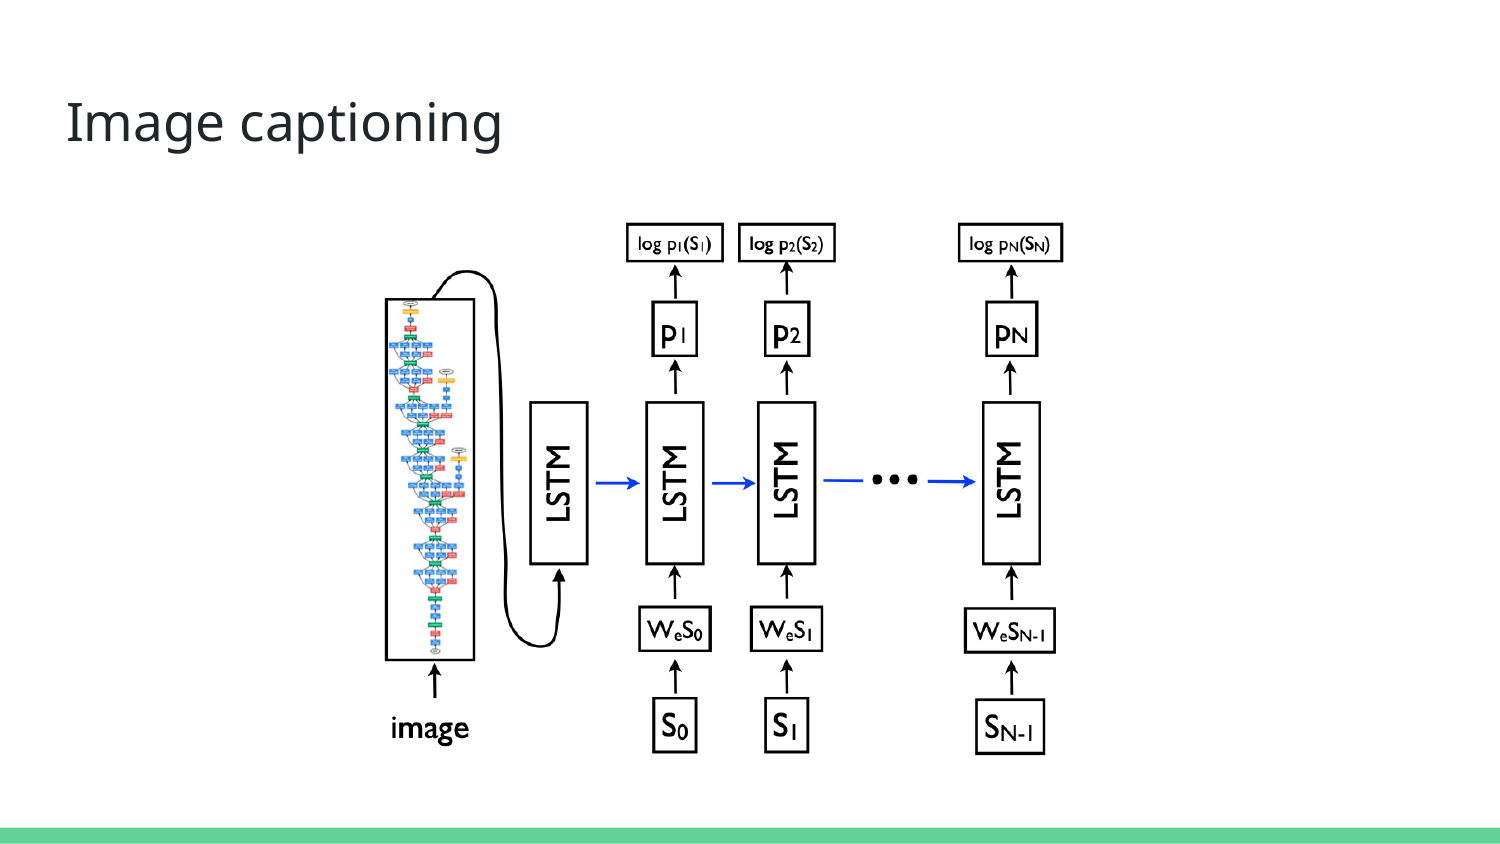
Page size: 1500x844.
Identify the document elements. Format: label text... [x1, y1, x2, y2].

picture [361, 180, 1139, 808]
title Image captioning [51, 72, 1449, 167]
